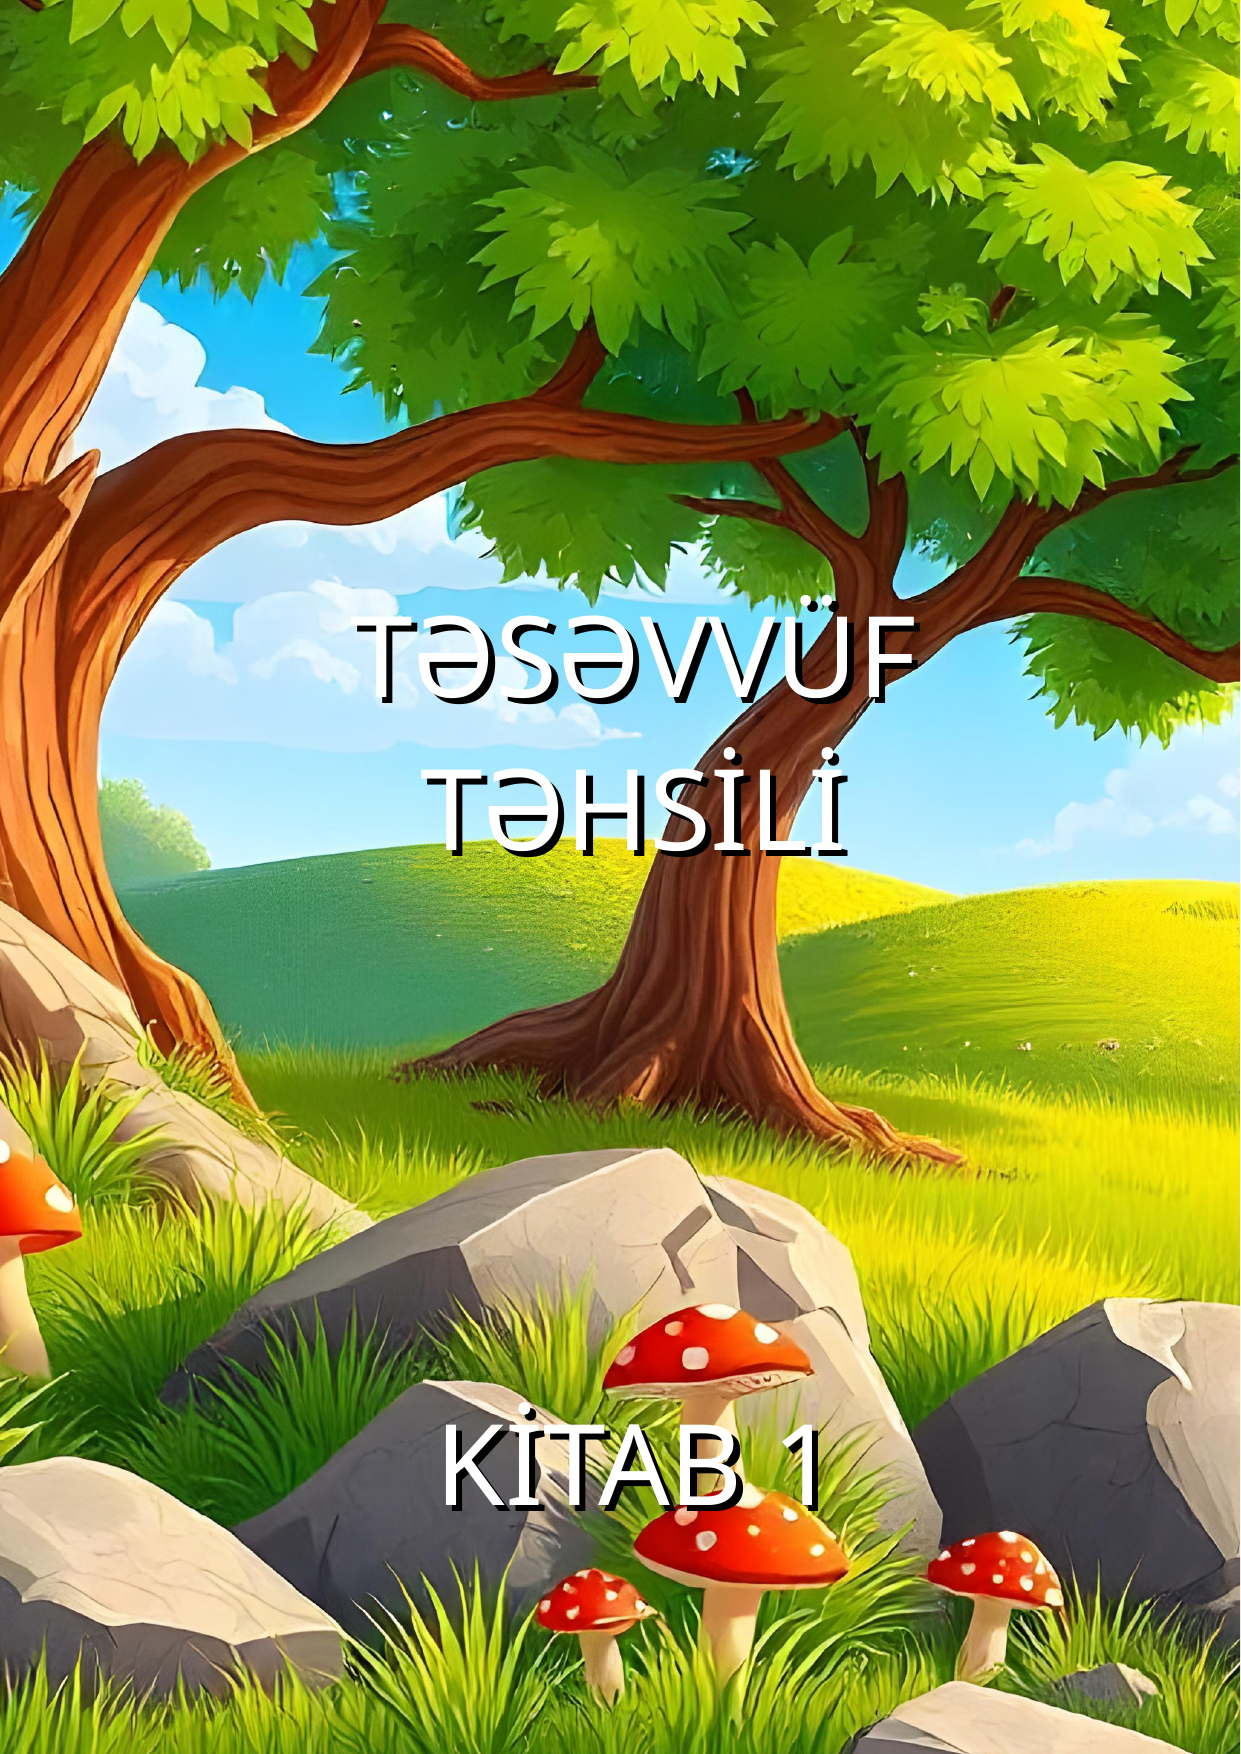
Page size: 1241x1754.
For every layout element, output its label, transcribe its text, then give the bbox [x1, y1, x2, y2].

text_box TƏSƏVVÜF TƏHSİLİ [265, 574, 1002, 886]
picture [0, 0, 1241, 1754]
text_box KİTAB 1 [268, 1386, 1004, 1538]
